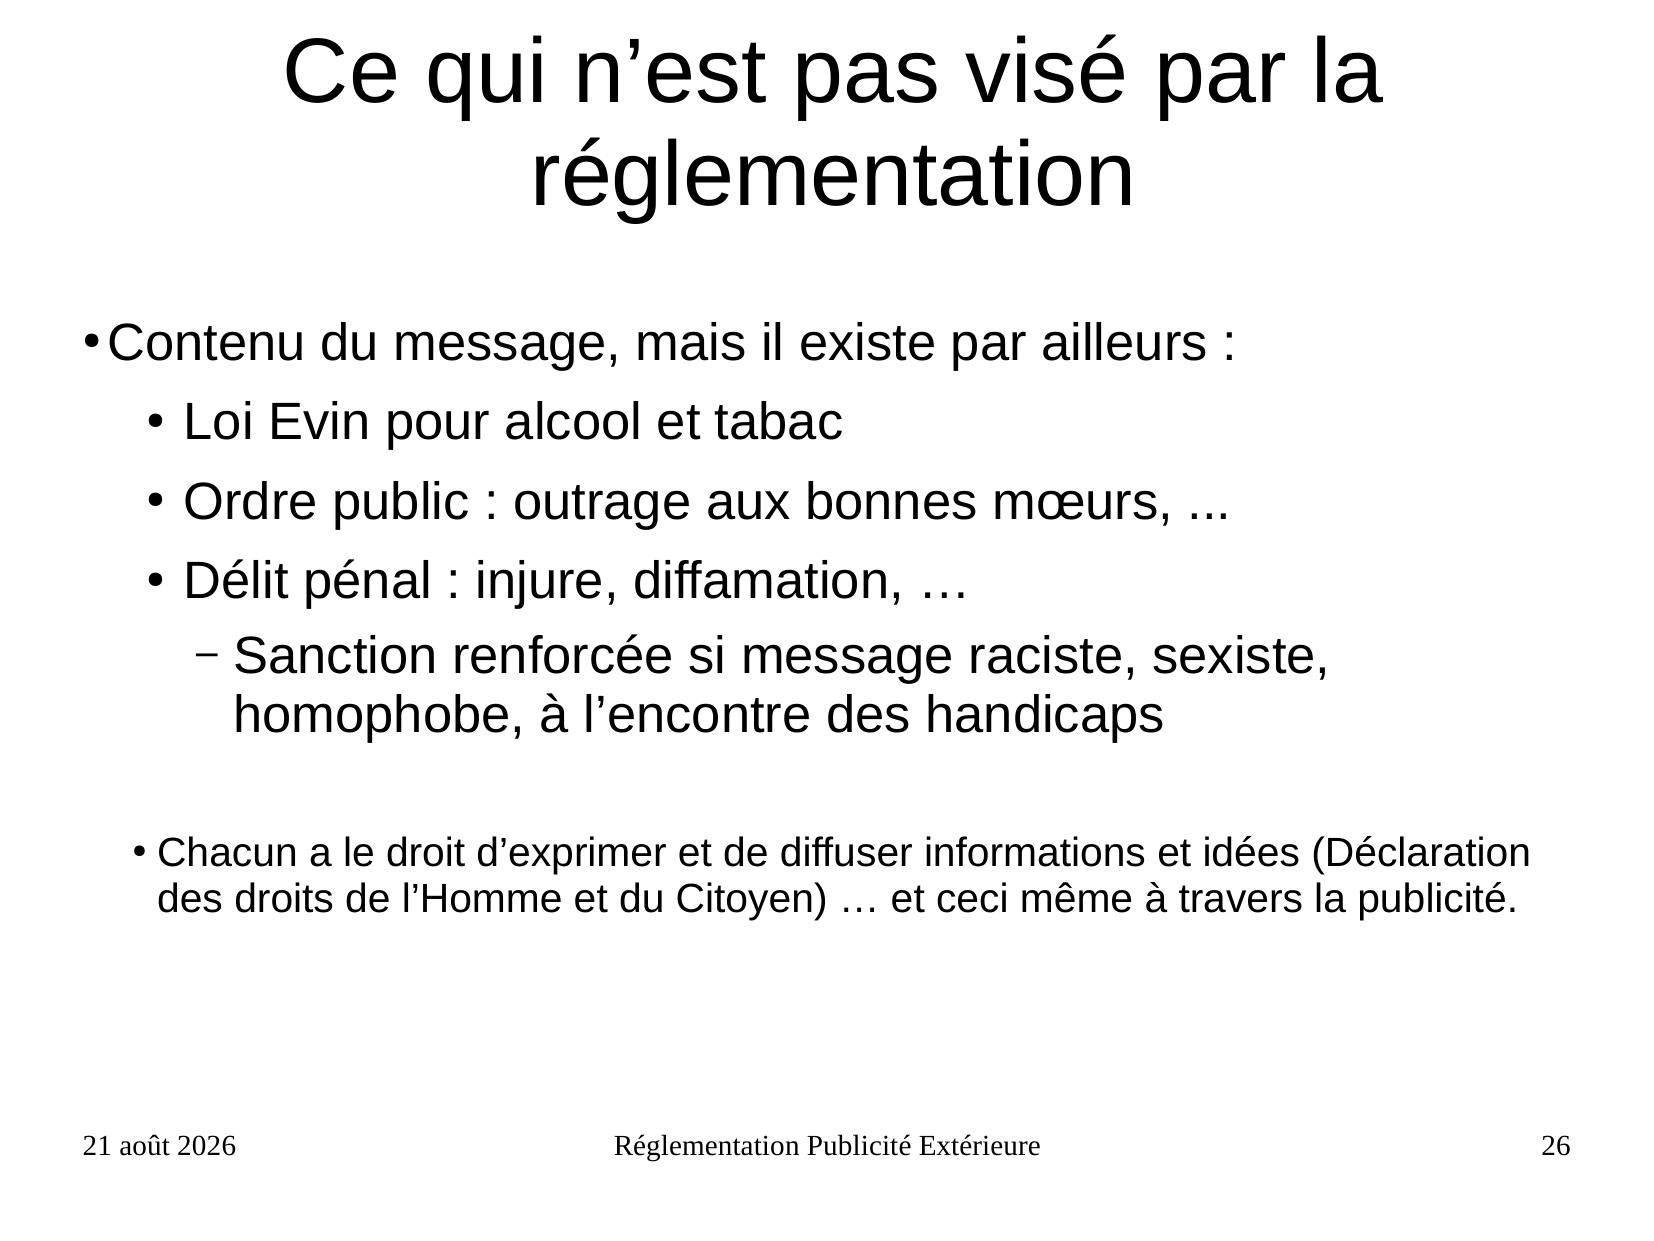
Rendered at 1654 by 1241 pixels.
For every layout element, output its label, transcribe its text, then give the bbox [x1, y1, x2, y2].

list Contenu du message, mais il existe par ailleurs : Loi Evin pour alcool et tabac Ordre public : outrage aux bonnes mœurs, ... Délit pénal : injure, diffamation, … Sanction renforcée si message raciste, sexiste, homophobe, à l’encontre des handicaps Chacun a le droit d’exprimer et de diffuser informations et idées (Déclaration des droits de l’Homme et du Citoyen) … et ceci même à travers la publicité. [82, 240, 1571, 1126]
title Ce qui n’est pas visé par la réglementation [90, 19, 1579, 226]
